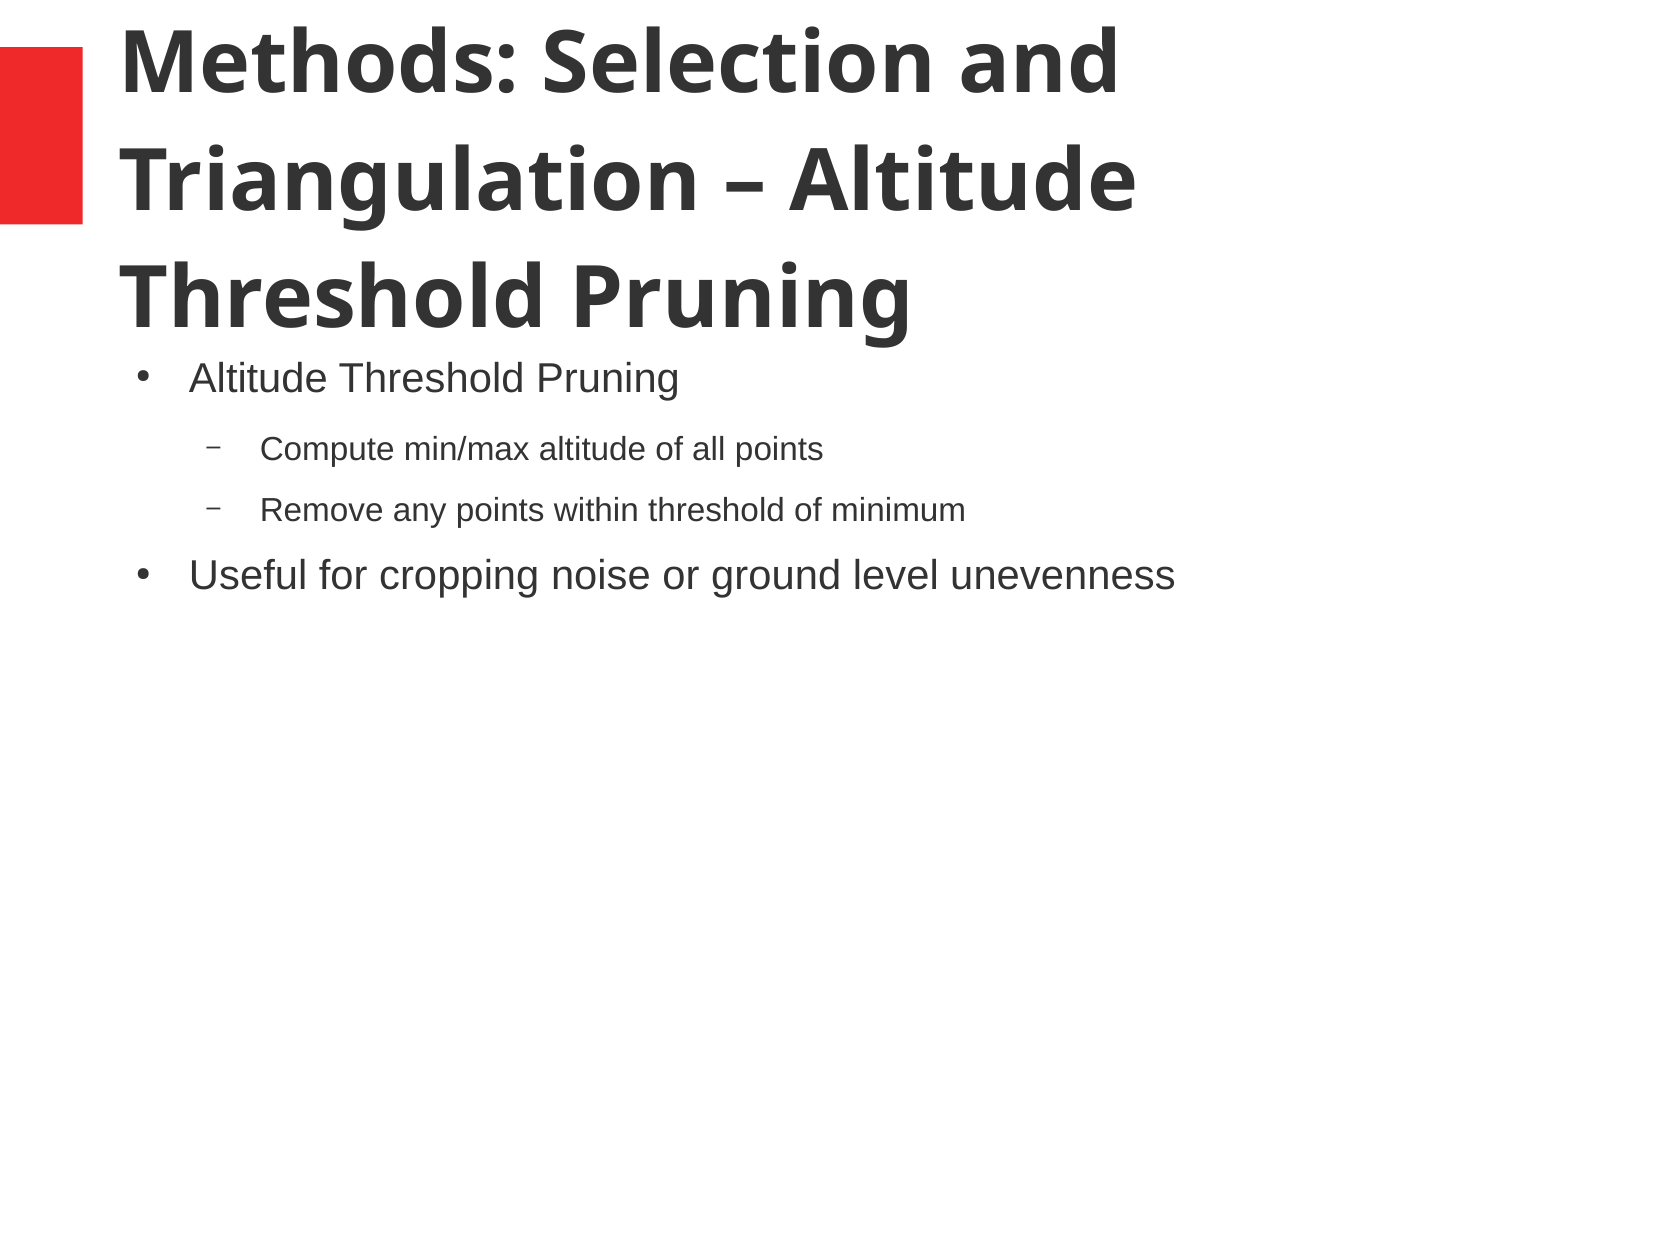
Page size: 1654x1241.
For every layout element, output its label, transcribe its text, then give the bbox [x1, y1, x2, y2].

title Methods: Selection and Triangulation – Altitude Threshold Pruning [118, 0, 1571, 353]
list Altitude Threshold Pruning Compute min/max altitude of all points Remove any points within threshold of minimum Useful for cropping noise or ground level unevenness [118, 354, 1536, 1074]
